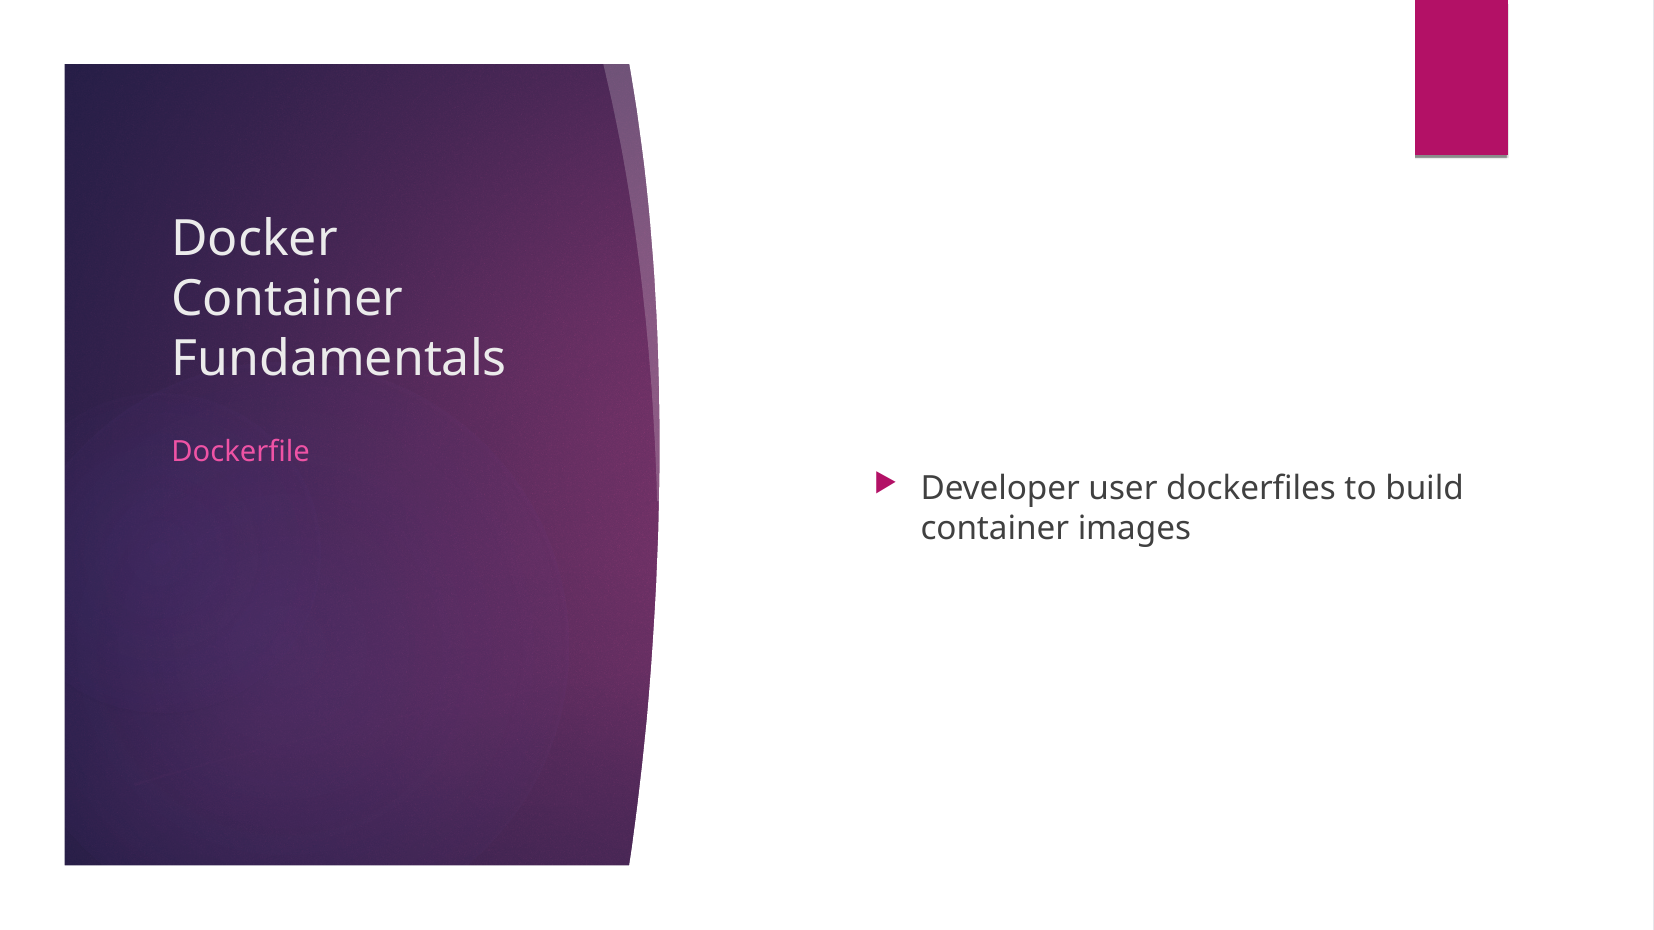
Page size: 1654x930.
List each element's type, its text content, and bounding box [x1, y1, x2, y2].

title Docker Container Fundamentals [156, 175, 593, 393]
list Dockerfile [156, 424, 536, 817]
list Developer user dockerfiles to build container images [783, 196, 1488, 817]
picture [65, 64, 658, 865]
